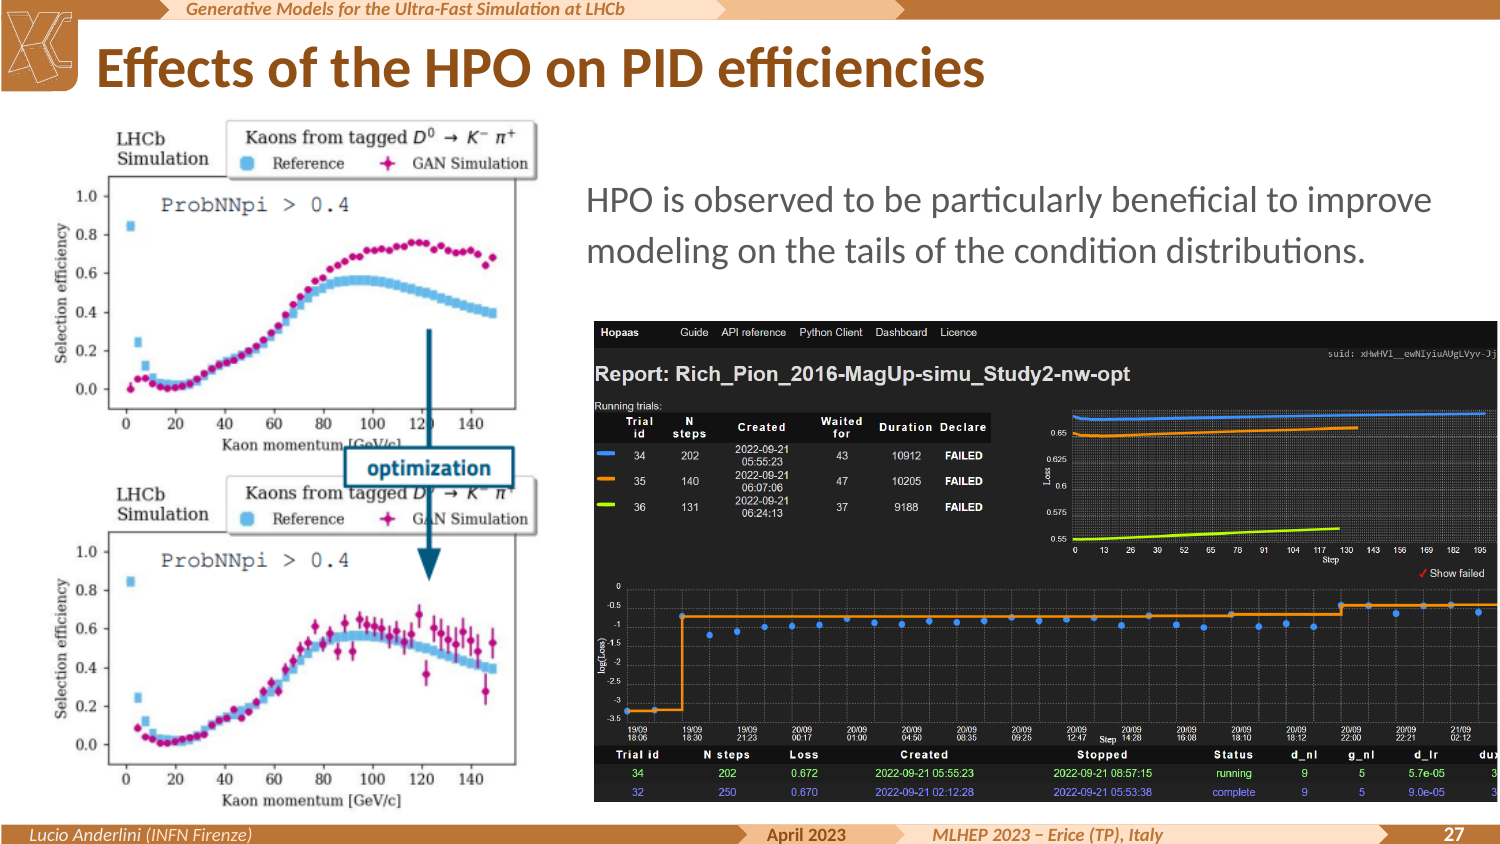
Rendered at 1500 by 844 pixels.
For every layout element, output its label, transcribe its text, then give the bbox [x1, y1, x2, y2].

title Effects of the HPO on PID efficiencies [81, 14, 1358, 109]
list HPO is observed to be particularly beneficial to improve modeling on the tails of the condition distributions. [571, 153, 1455, 333]
picture [36, 108, 547, 813]
slide_number <number> [1389, 802, 1480, 844]
picture [586, 321, 1498, 802]
